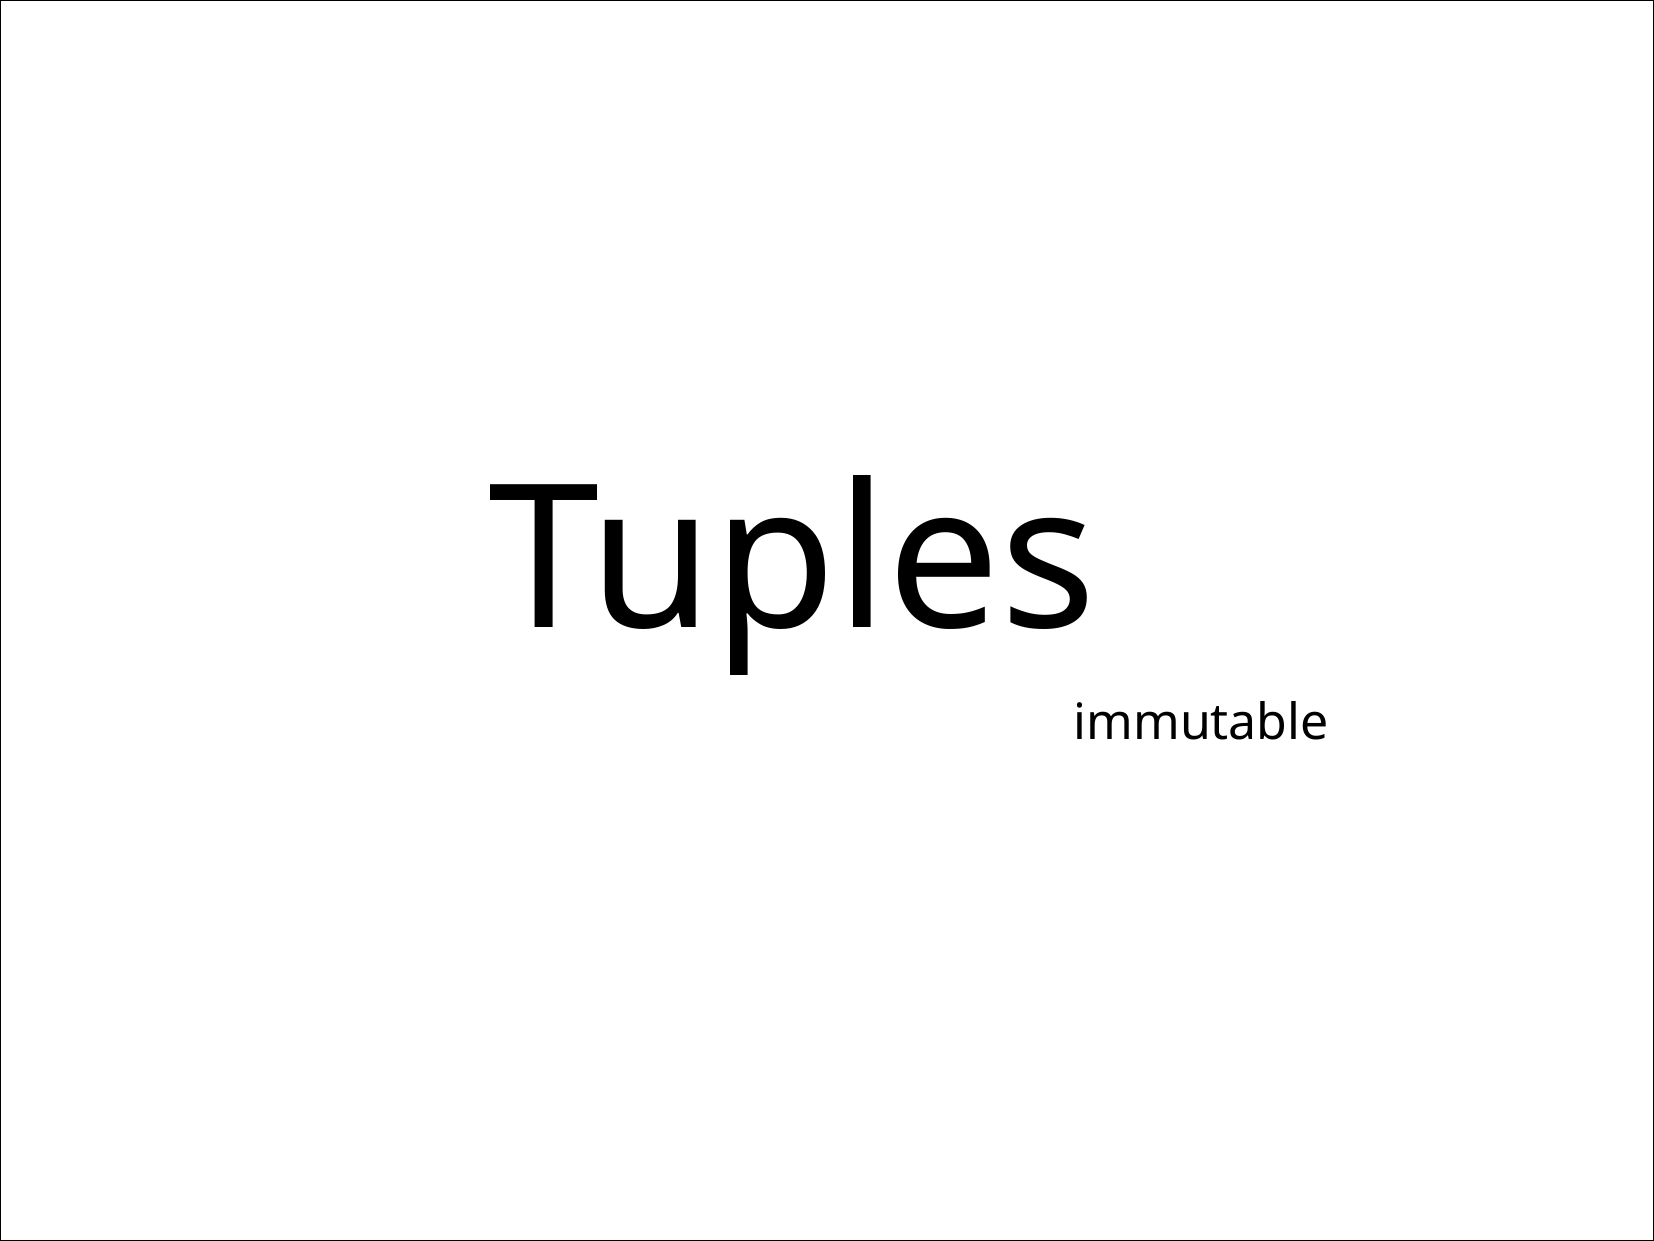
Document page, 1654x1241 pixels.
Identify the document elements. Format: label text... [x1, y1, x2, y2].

text_box Tuples immutable [265, 406, 1506, 744]
text_box [0, 0, 1654, 1241]
